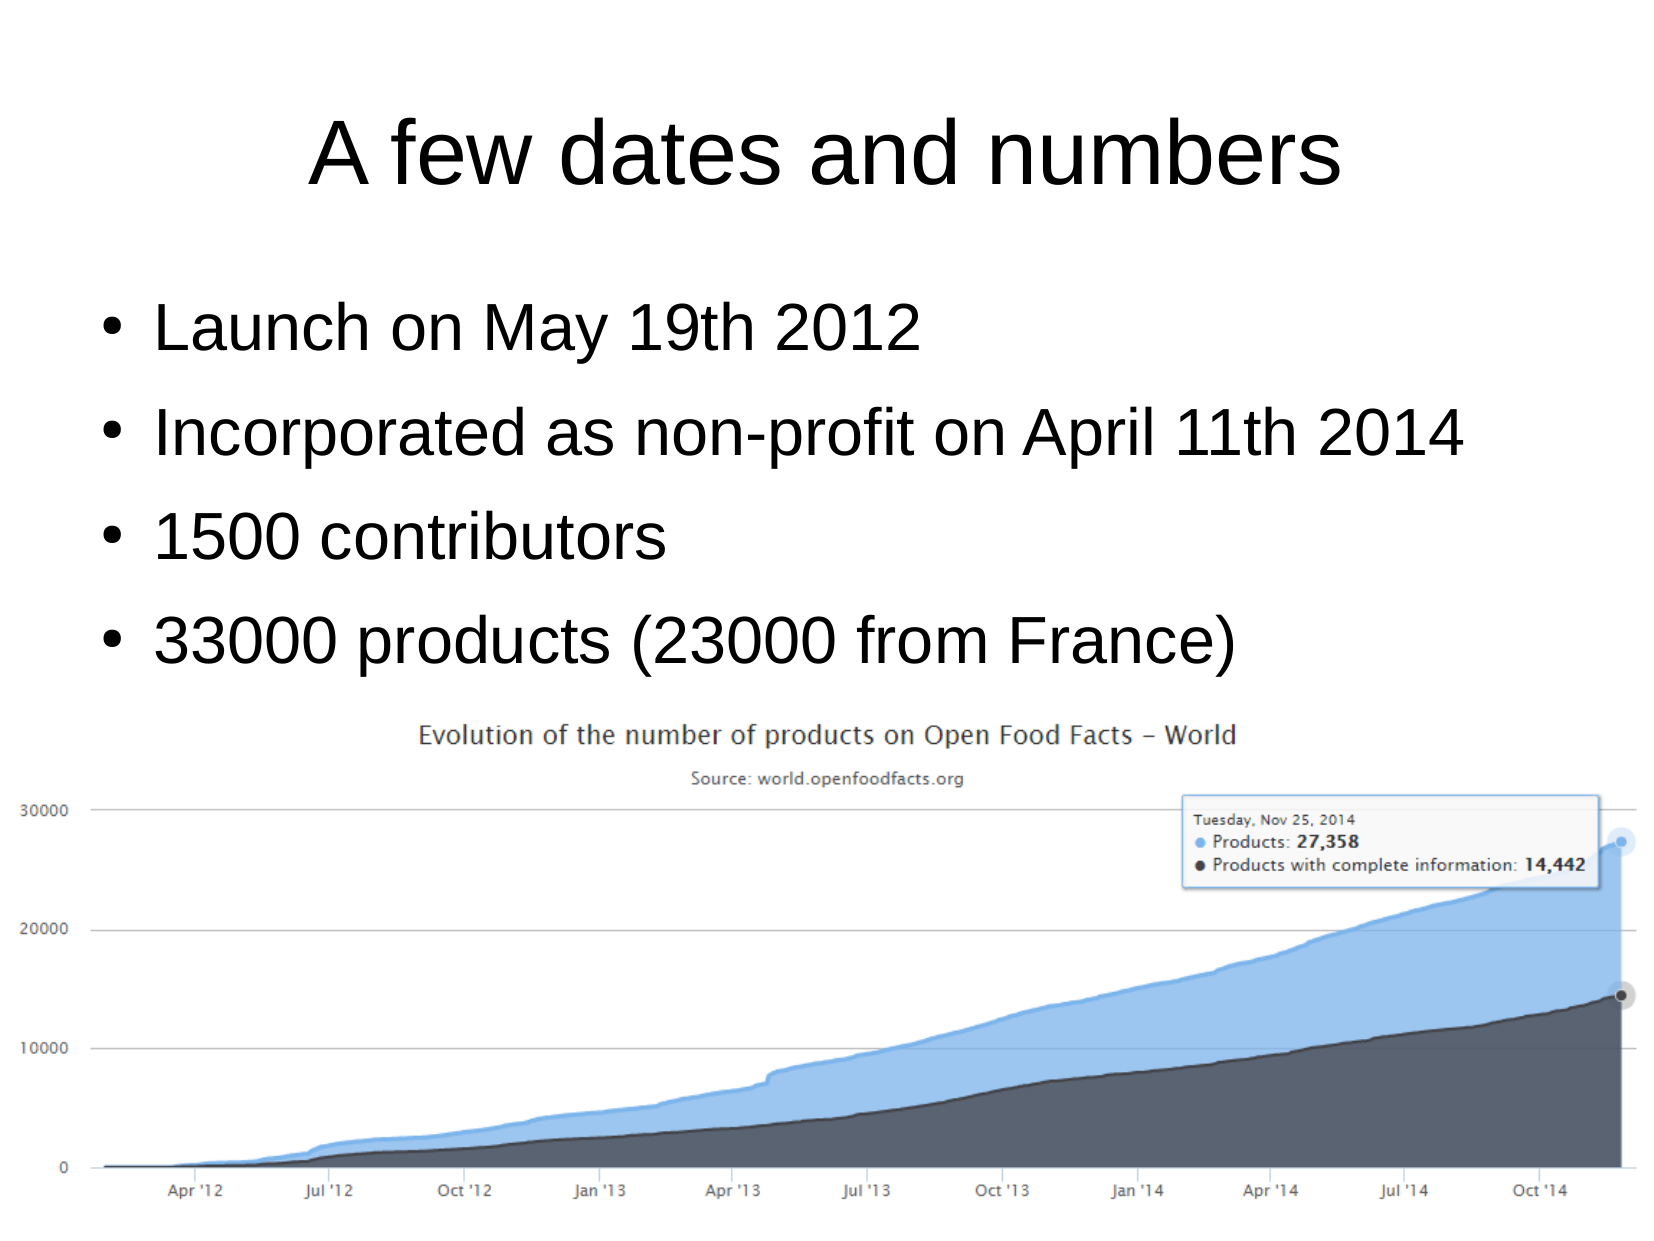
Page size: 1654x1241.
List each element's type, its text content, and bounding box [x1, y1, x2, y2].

picture [0, 707, 1654, 1216]
list Launch on May 19th 2012 Incorporated as non-profit on April 11th 2014 1500 contributors 33000 products (23000 from France) 27500 ingredients, 312 additives [82, 290, 1571, 707]
title A few dates and numbers [82, 49, 1571, 257]
